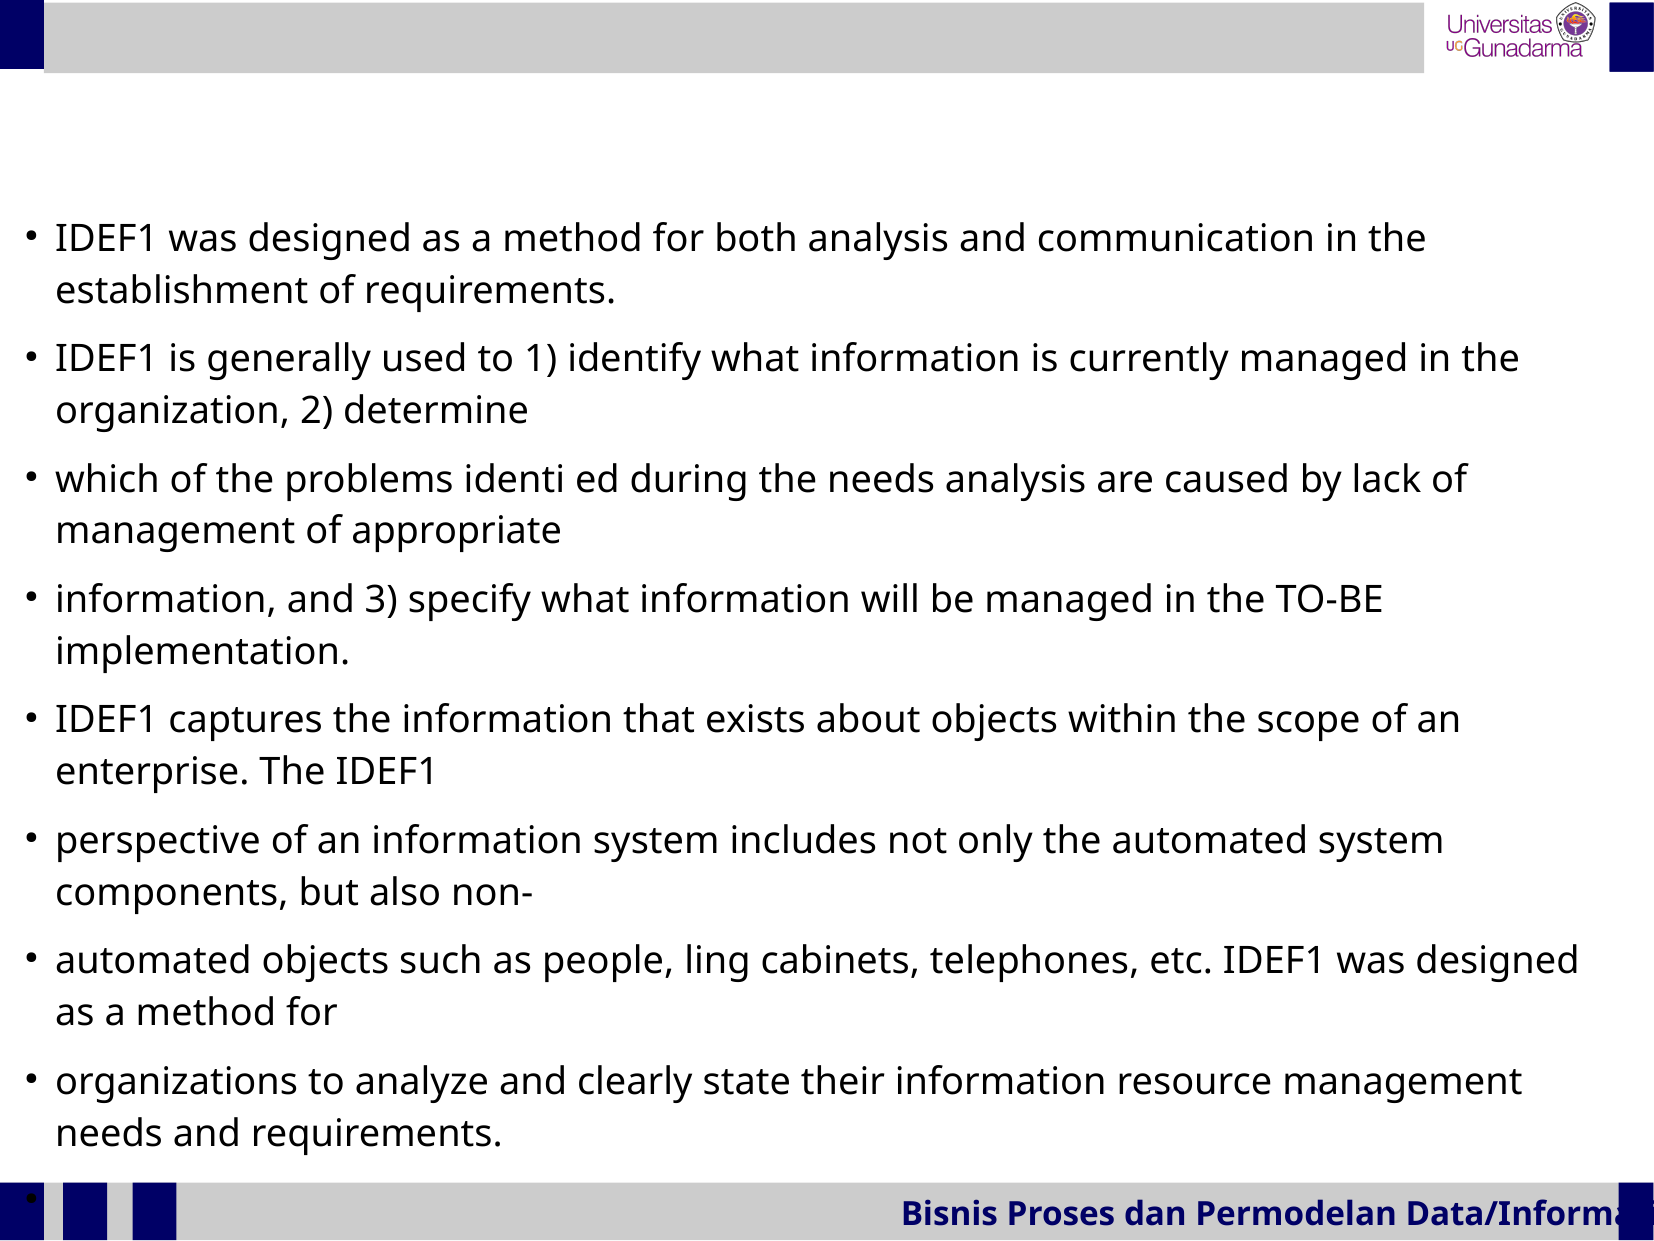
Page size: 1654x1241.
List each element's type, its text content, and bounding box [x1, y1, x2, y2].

picture [1437, 2, 1610, 62]
list IDEF1 was designed as a method for both analysis and communication in the establishment of requirements. IDEF1 is generally used to 1) identify what information is currently managed in the organization, 2) determine which of the problems identi ed during the needs analysis are caused by lack of management of appropriate information, and 3) specify what information will be managed in the TO-BE implementation. IDEF1 captures the information that exists about objects within the scope of an enterprise. The IDEF1 perspective of an information system includes not only the automated system components, but also non- automated objects such as people, ling cabinets, telephones, etc. IDEF1 was designed as a method for organizations to analyze and clearly state their information resource management needs and requirements. [14, 210, 1630, 1171]
